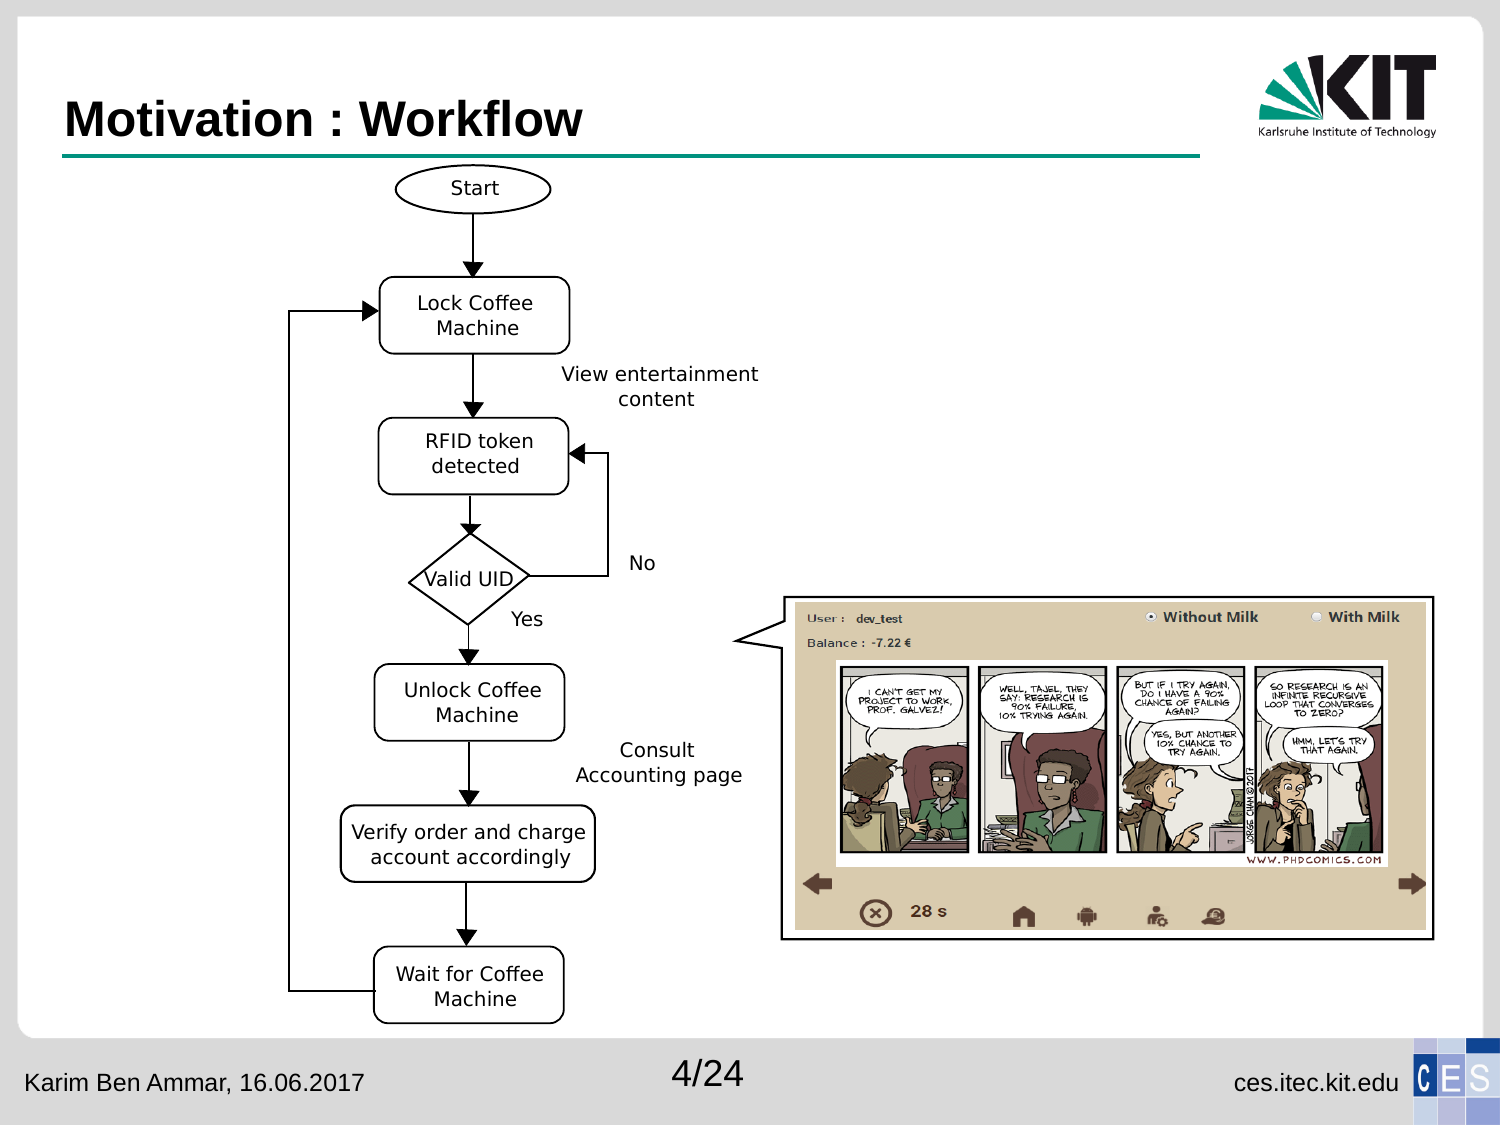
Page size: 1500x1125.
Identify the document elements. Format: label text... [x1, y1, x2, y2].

picture [0, 0, 1500, 1125]
title Motivation : Workflow [64, 54, 1198, 147]
text_box 4/24 [656, 1045, 775, 1117]
